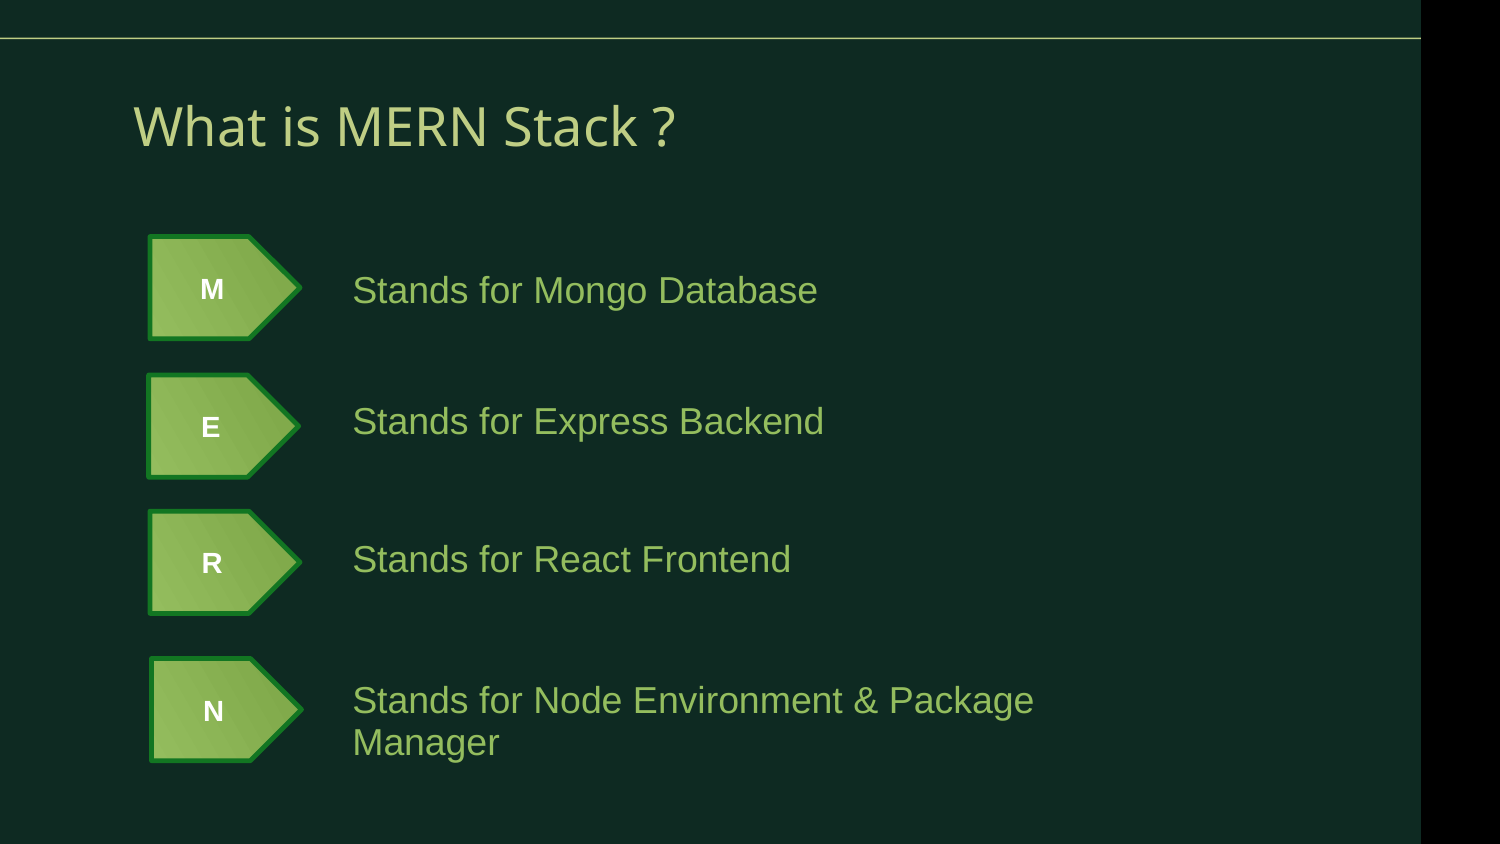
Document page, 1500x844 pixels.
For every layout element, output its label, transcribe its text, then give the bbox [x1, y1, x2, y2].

text_box Stands for Express Backend [337, 393, 1088, 451]
text_box M [150, 236, 301, 339]
text_box Stands for Node Environment & Package Manager [337, 672, 1088, 772]
text_box Stands for React Frontend [337, 530, 1088, 588]
text_box E [148, 375, 299, 478]
text_box R [150, 511, 301, 614]
text_box Stands for Mongo Database [337, 262, 1088, 320]
title What is MERN Stack ? [118, 73, 900, 214]
text_box N [151, 658, 302, 761]
